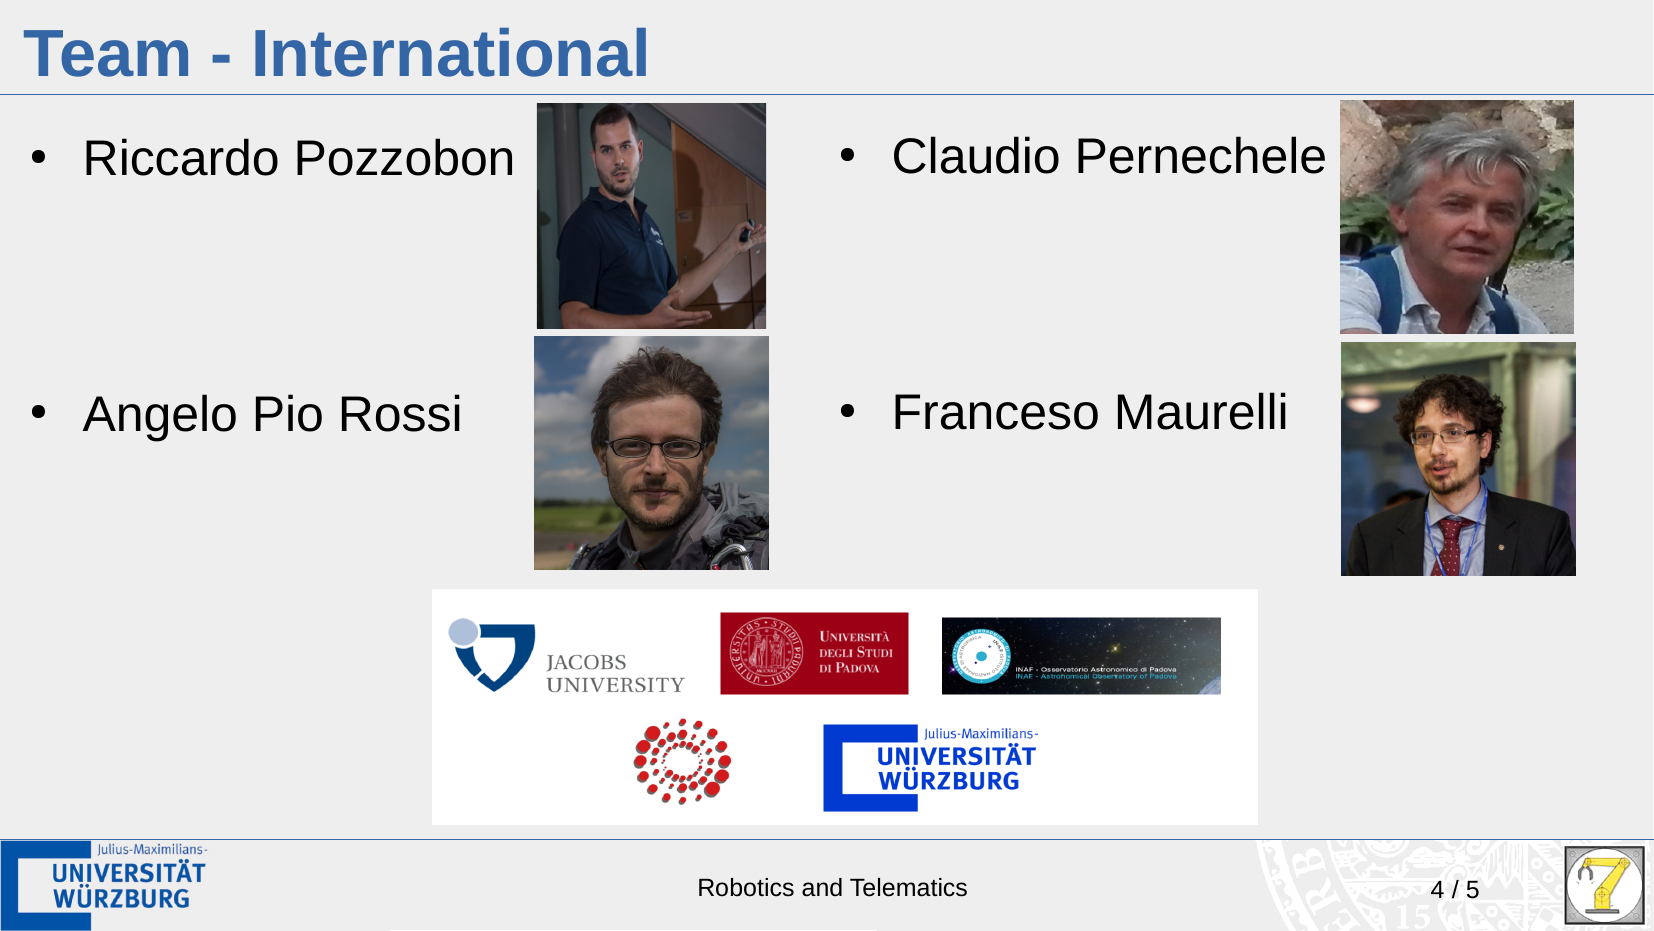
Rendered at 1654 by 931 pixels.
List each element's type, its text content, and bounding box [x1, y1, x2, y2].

picture [432, 589, 1258, 826]
picture [536, 103, 767, 329]
picture [534, 336, 769, 570]
picture [1340, 100, 1574, 334]
picture [876, 840, 1654, 931]
list Riccardo Pozzobon Angelo Pio Rossi [11, 129, 532, 792]
list Claudio Pernechele Franceso Maurelli [820, 128, 1341, 790]
picture [1341, 342, 1576, 576]
title Team - International [23, 11, 1642, 95]
